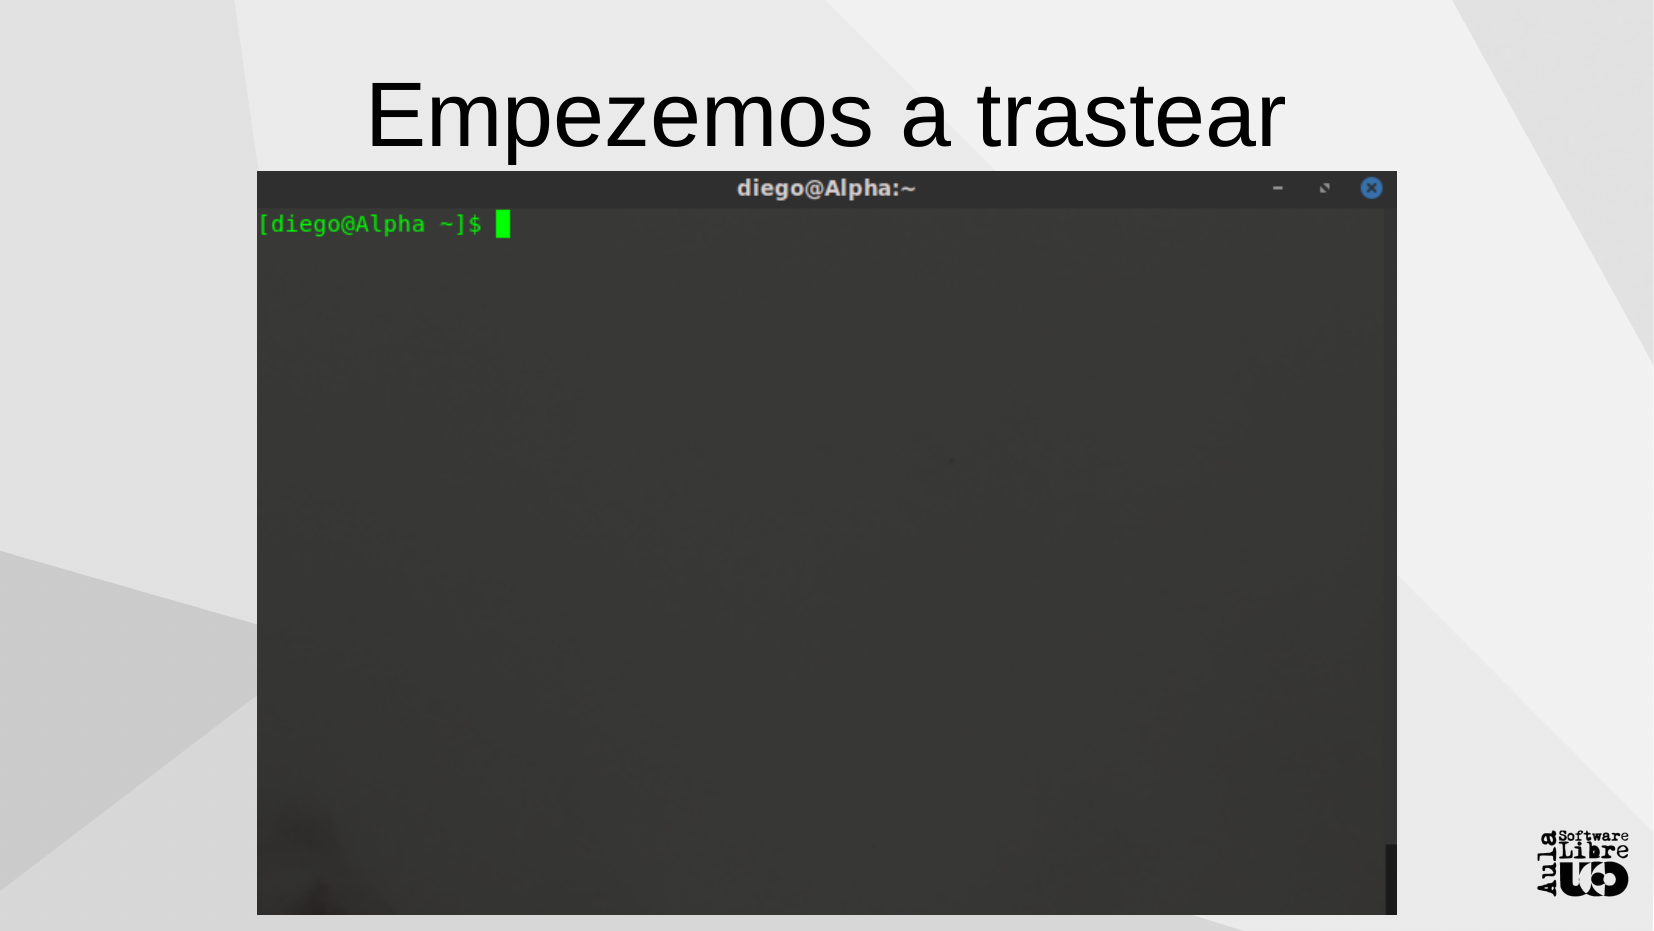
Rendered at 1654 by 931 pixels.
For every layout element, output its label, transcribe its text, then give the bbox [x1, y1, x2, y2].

picture [0, 0, 1654, 931]
title Empezemos a trastear [82, 37, 1571, 193]
